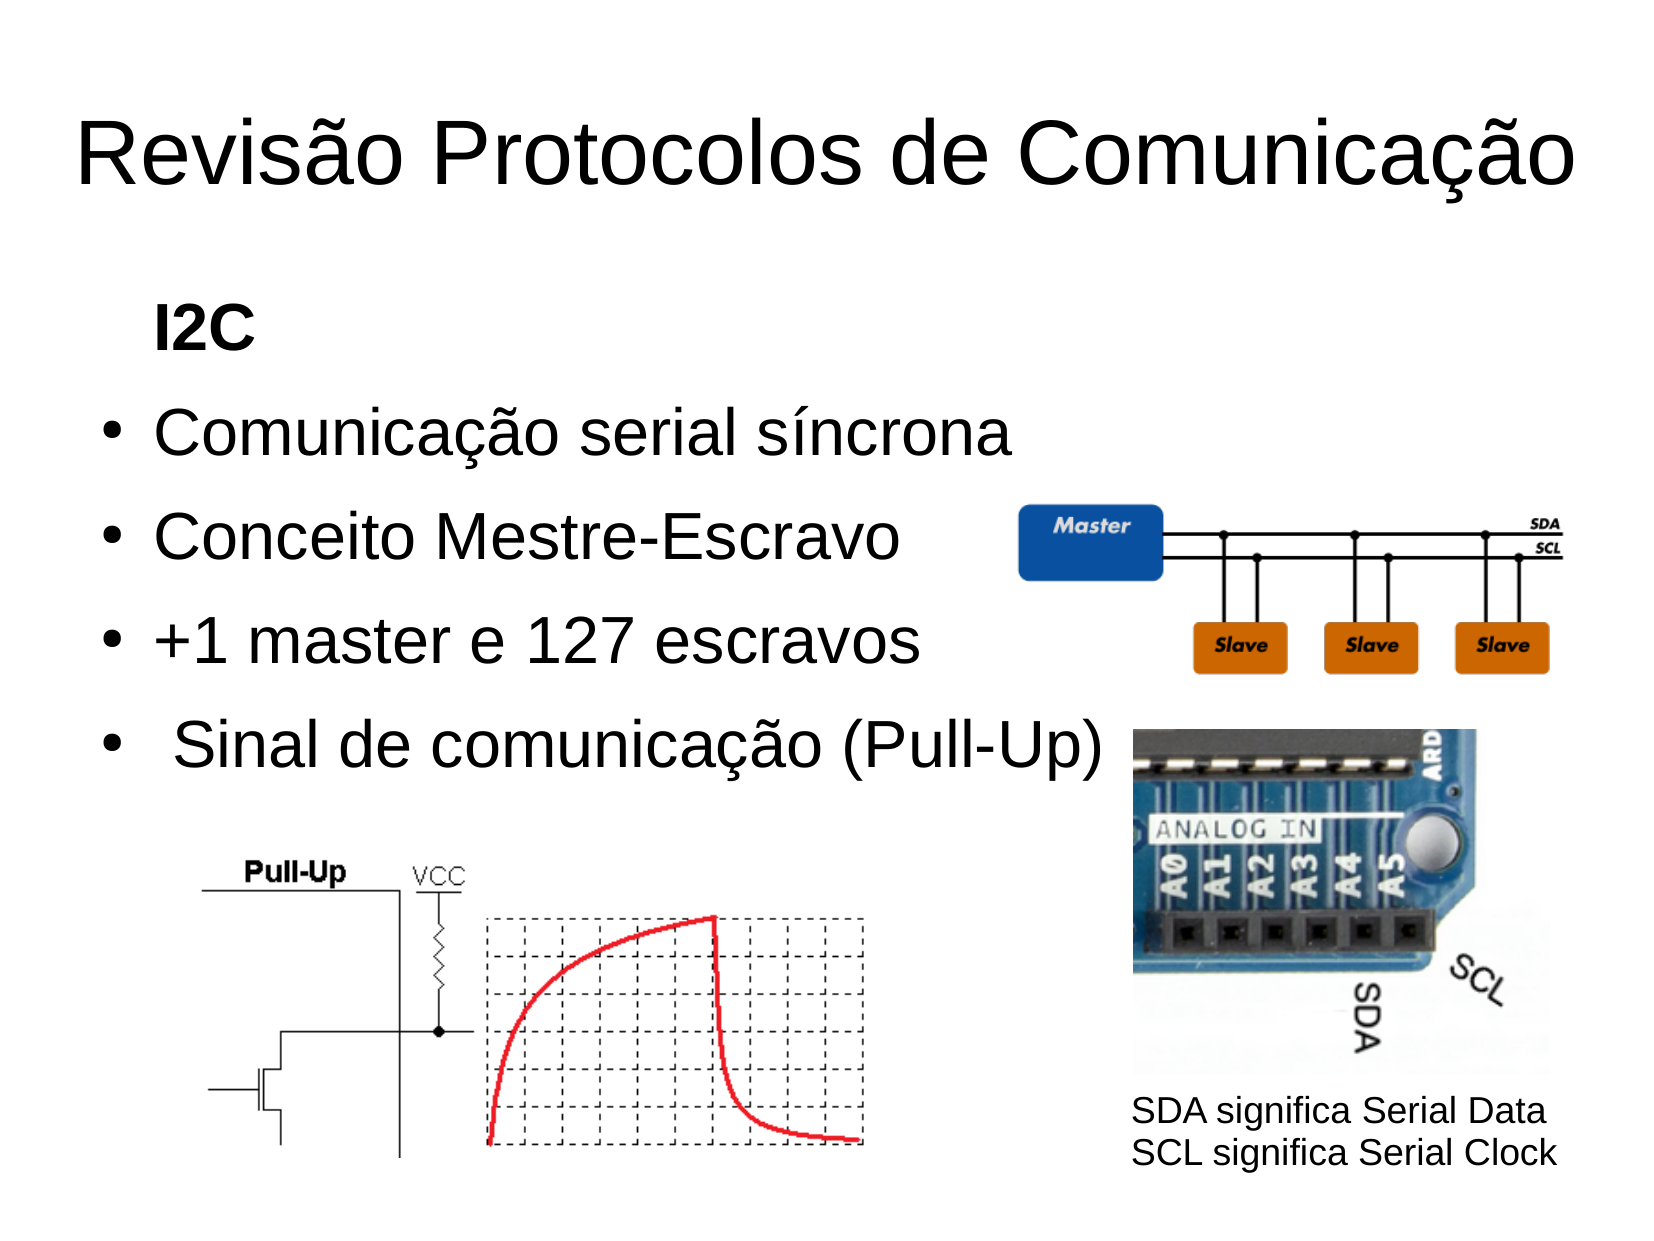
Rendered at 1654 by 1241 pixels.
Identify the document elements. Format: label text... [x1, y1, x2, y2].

title Revisão Protocolos de Comunicação [29, 49, 1625, 257]
picture [1133, 729, 1550, 1082]
list I2C Comunicação serial síncrona Conceito Mestre-Escravo +1 master e 127 escravos Sinal de comunicação (Pull-Up) [82, 290, 1571, 827]
text_box SDA significa Serial Data SCL significa Serial Clock [1116, 1082, 1613, 1182]
picture [1007, 491, 1571, 686]
picture [188, 837, 878, 1158]
